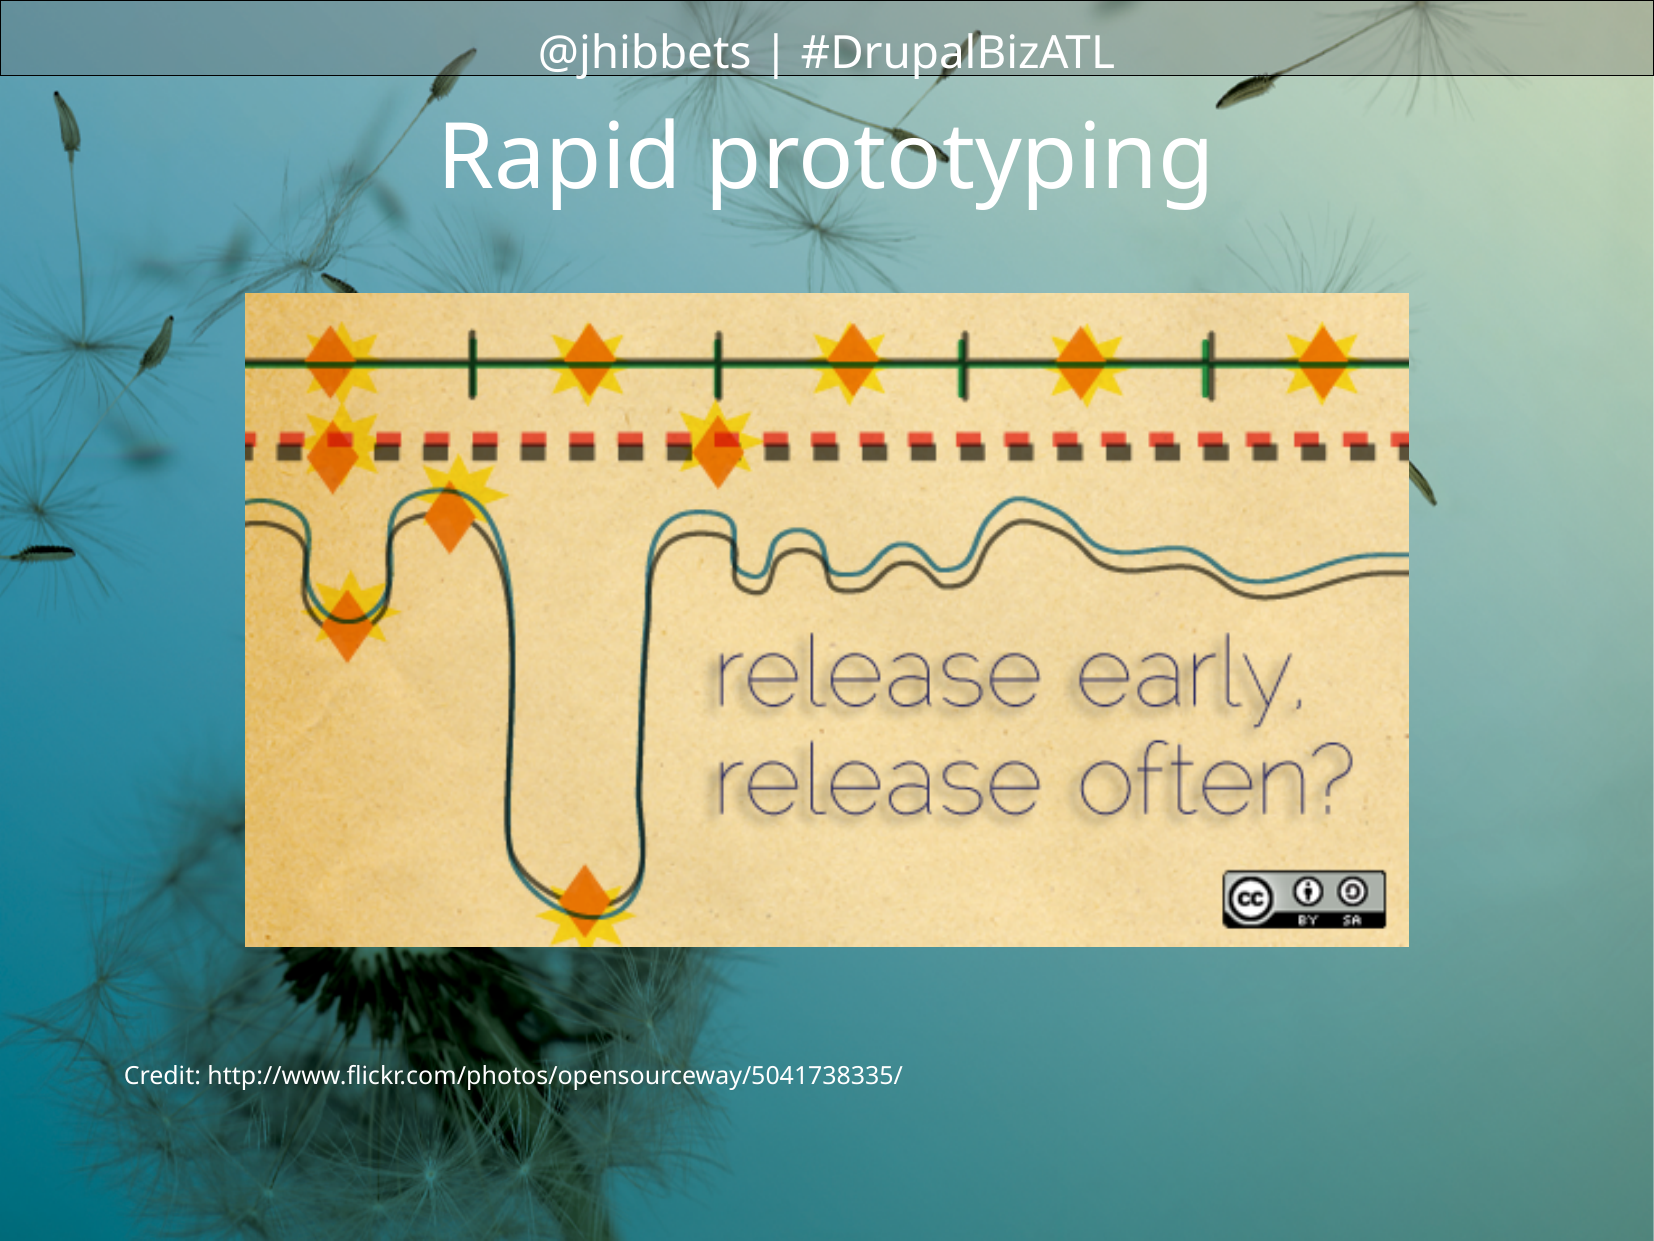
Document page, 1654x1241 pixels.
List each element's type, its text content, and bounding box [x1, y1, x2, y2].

text_box Credit: http://www.flickr.com/photos/opensourceway/5041738335/ [109, 1050, 922, 1094]
title Rapid prototyping [82, 49, 1571, 257]
picture [0, 76, 1654, 1241]
